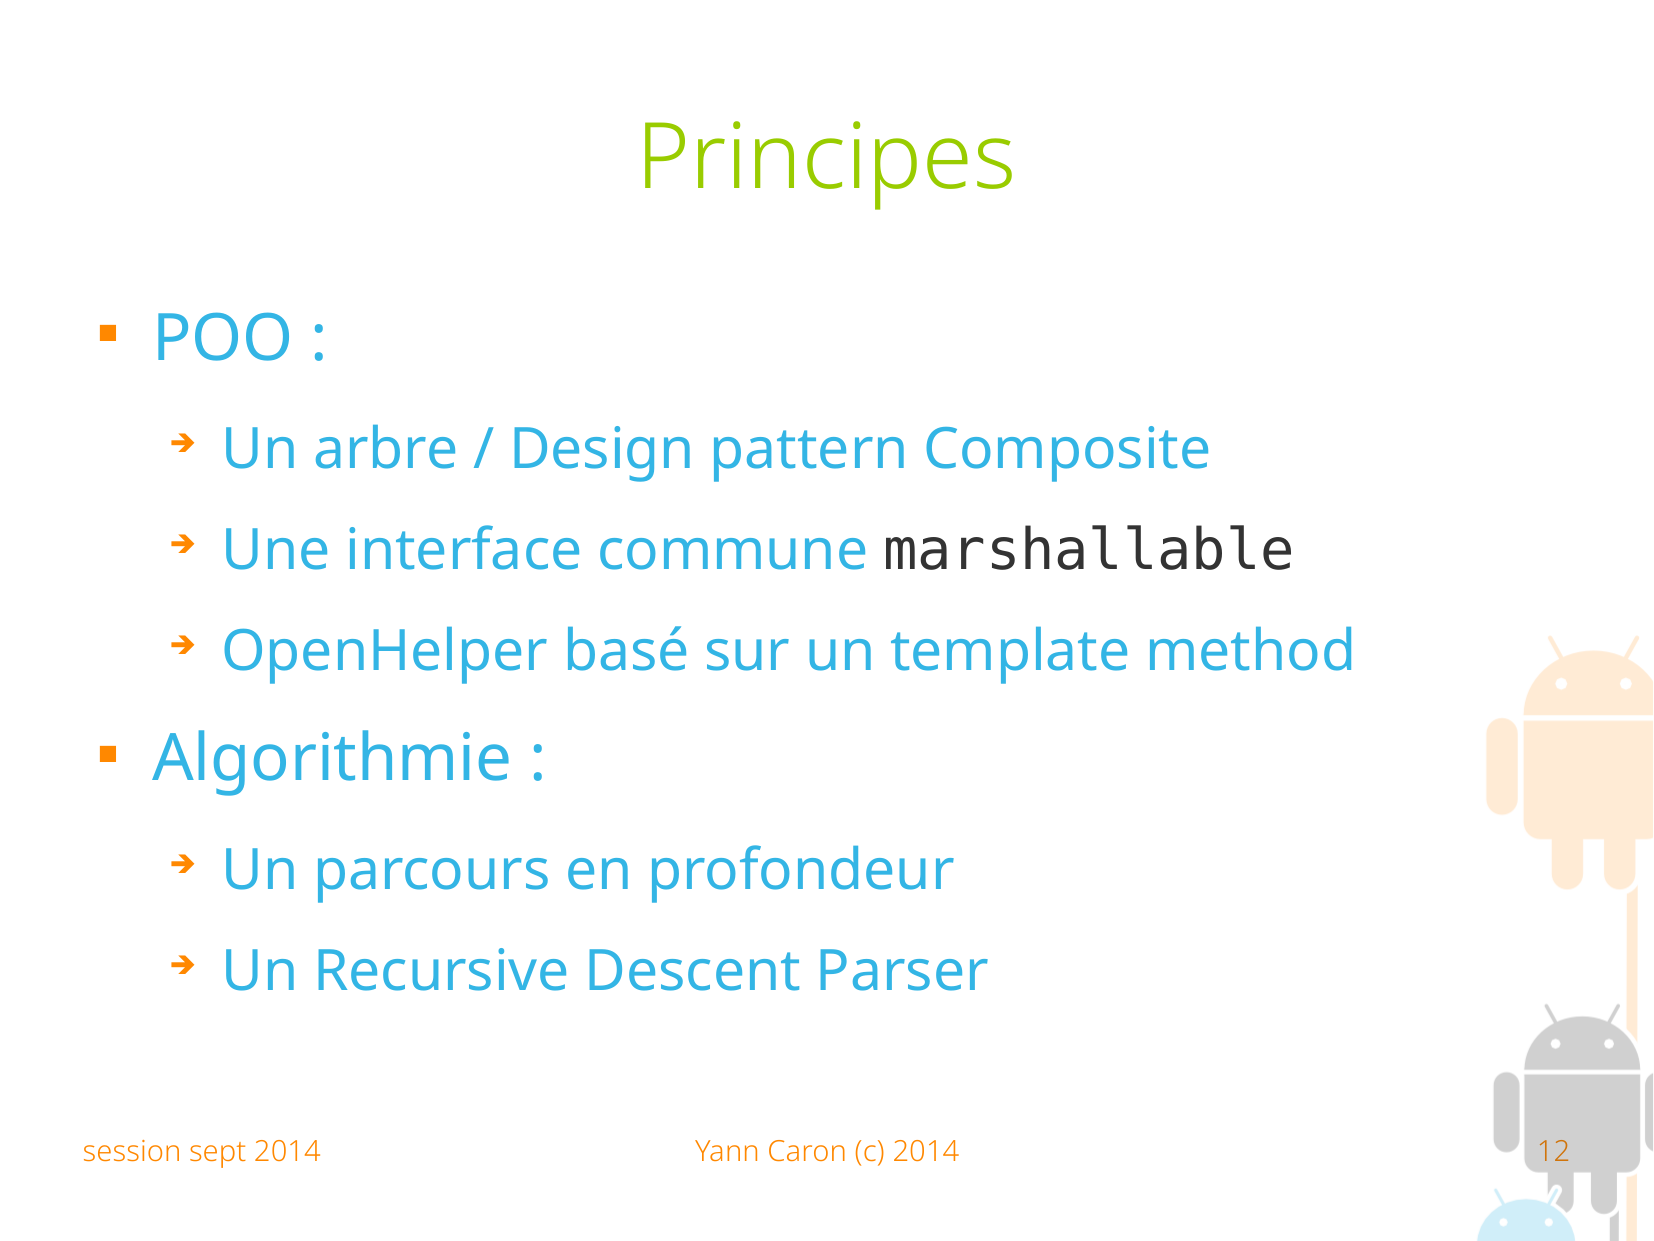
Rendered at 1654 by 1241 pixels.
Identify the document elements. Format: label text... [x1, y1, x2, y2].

picture [240, 423, 1654, 1241]
list POO : Un arbre / Design pattern Composite Une interface commune marshallable OpenHelper basé sur un template method Algorithmie : Un parcours en profondeur Un Recursive Descent Parser [82, 290, 1571, 1010]
title Principes [82, 49, 1571, 257]
